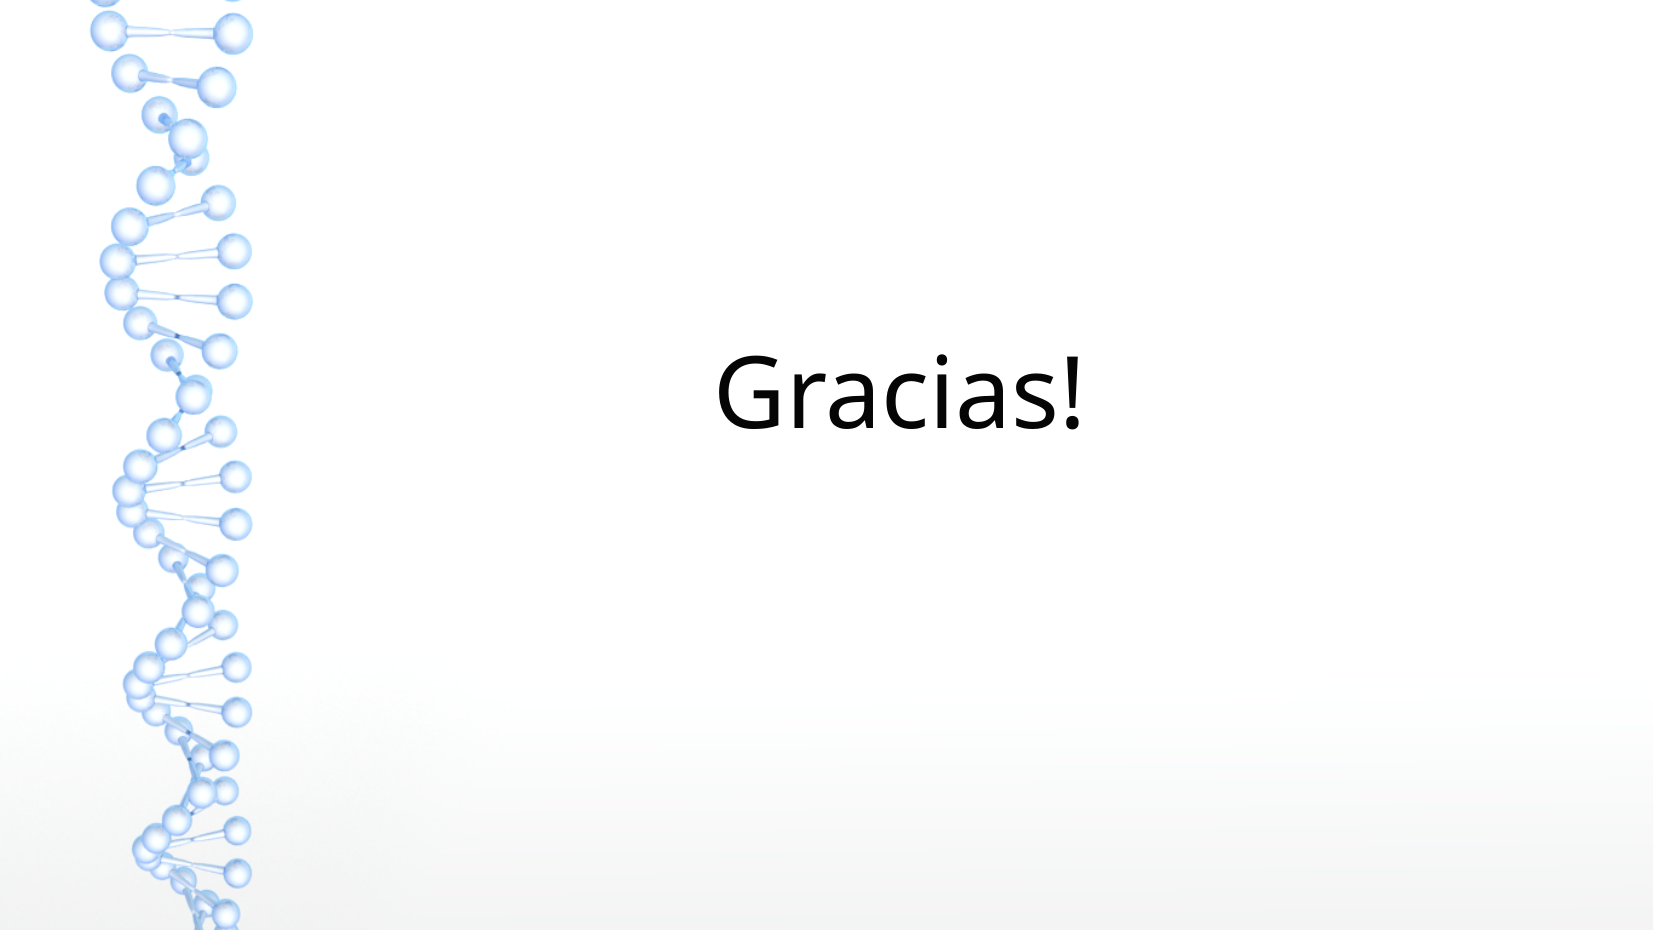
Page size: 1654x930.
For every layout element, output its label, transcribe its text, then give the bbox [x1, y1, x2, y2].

title Gracias! [236, 312, 1565, 467]
picture [0, 0, 1654, 930]
